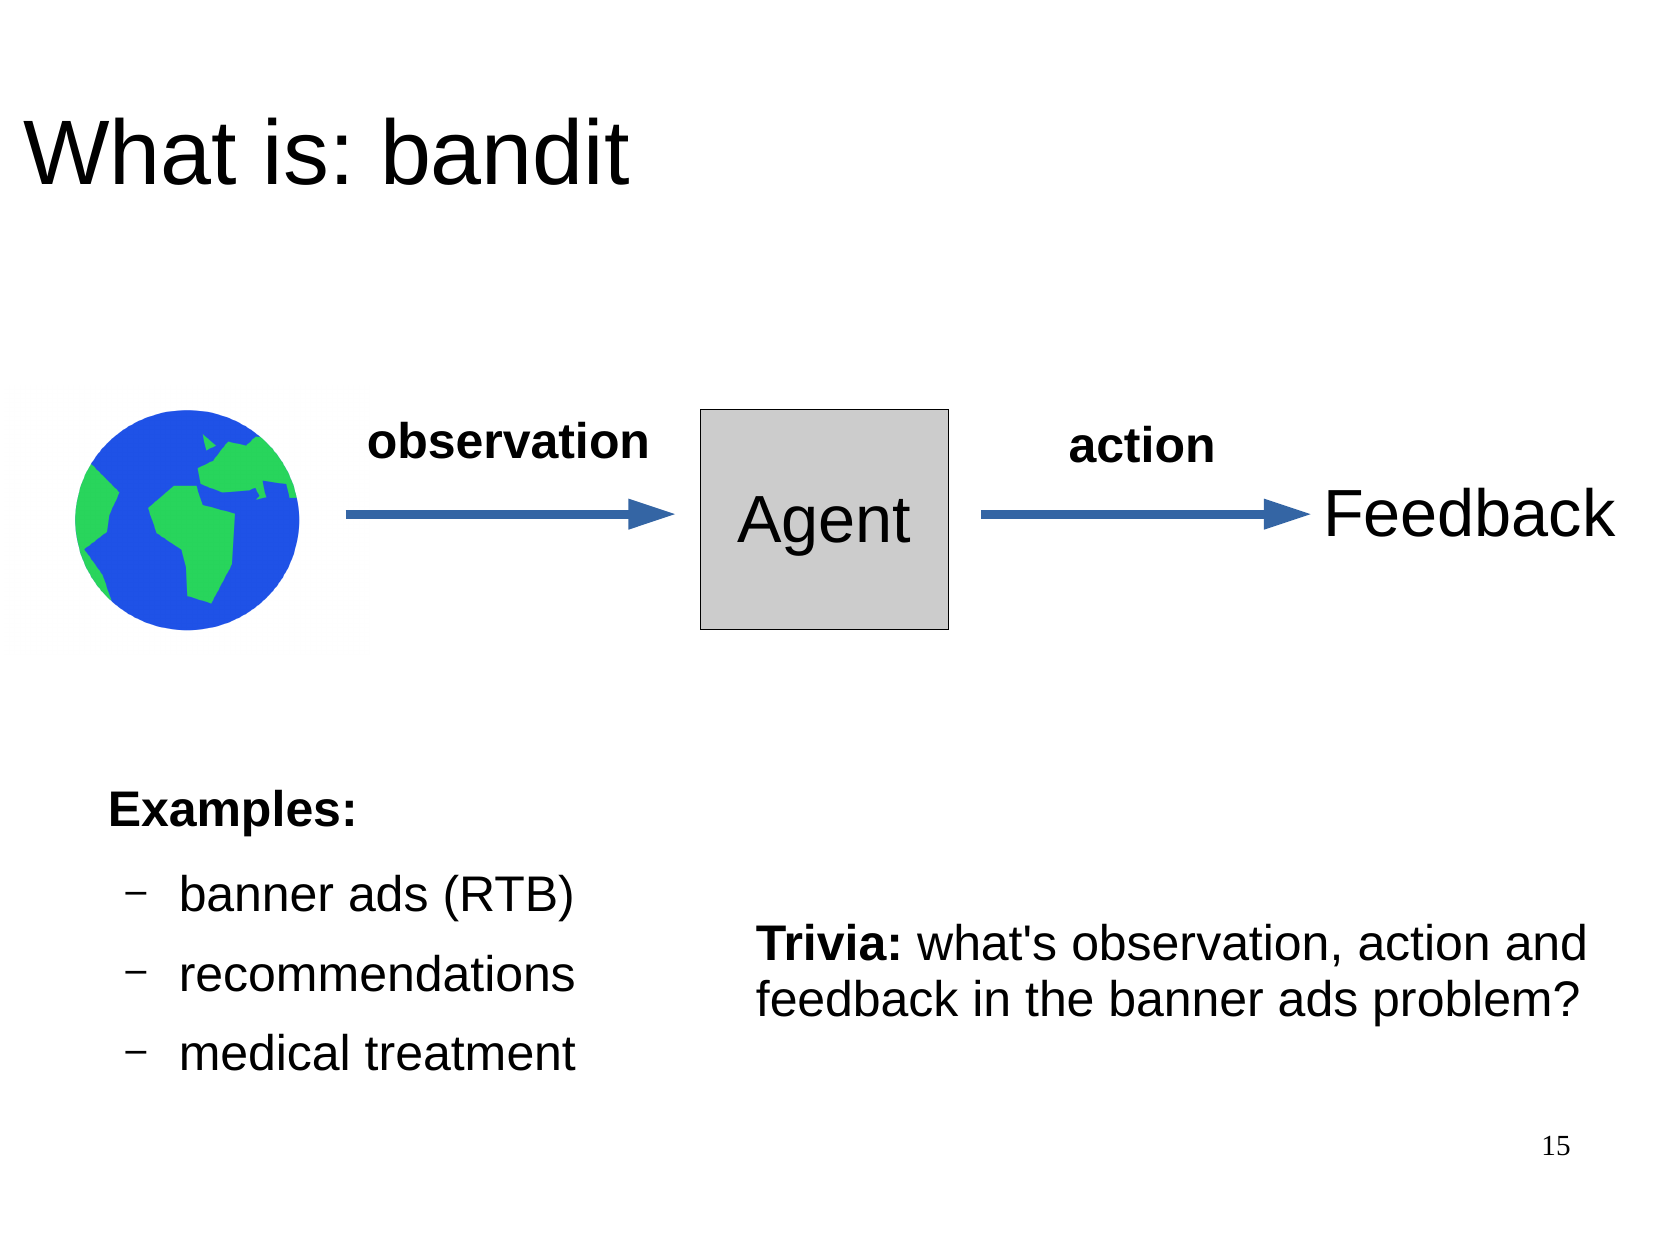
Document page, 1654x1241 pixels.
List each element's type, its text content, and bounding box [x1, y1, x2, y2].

text_box Agent [700, 409, 949, 630]
list Examples: banner ads (RTB) recommendations medical treatment [36, 781, 1336, 1241]
picture [4, 385, 370, 655]
list Trivia: what's observation, action and feedback in the banner ads problem? [1336, 915, 1630, 1241]
title What is: bandit [23, 49, 1512, 257]
text_box Feedback [1259, 468, 1654, 559]
text_box observation [352, 406, 666, 478]
text_box action [1053, 409, 1231, 481]
